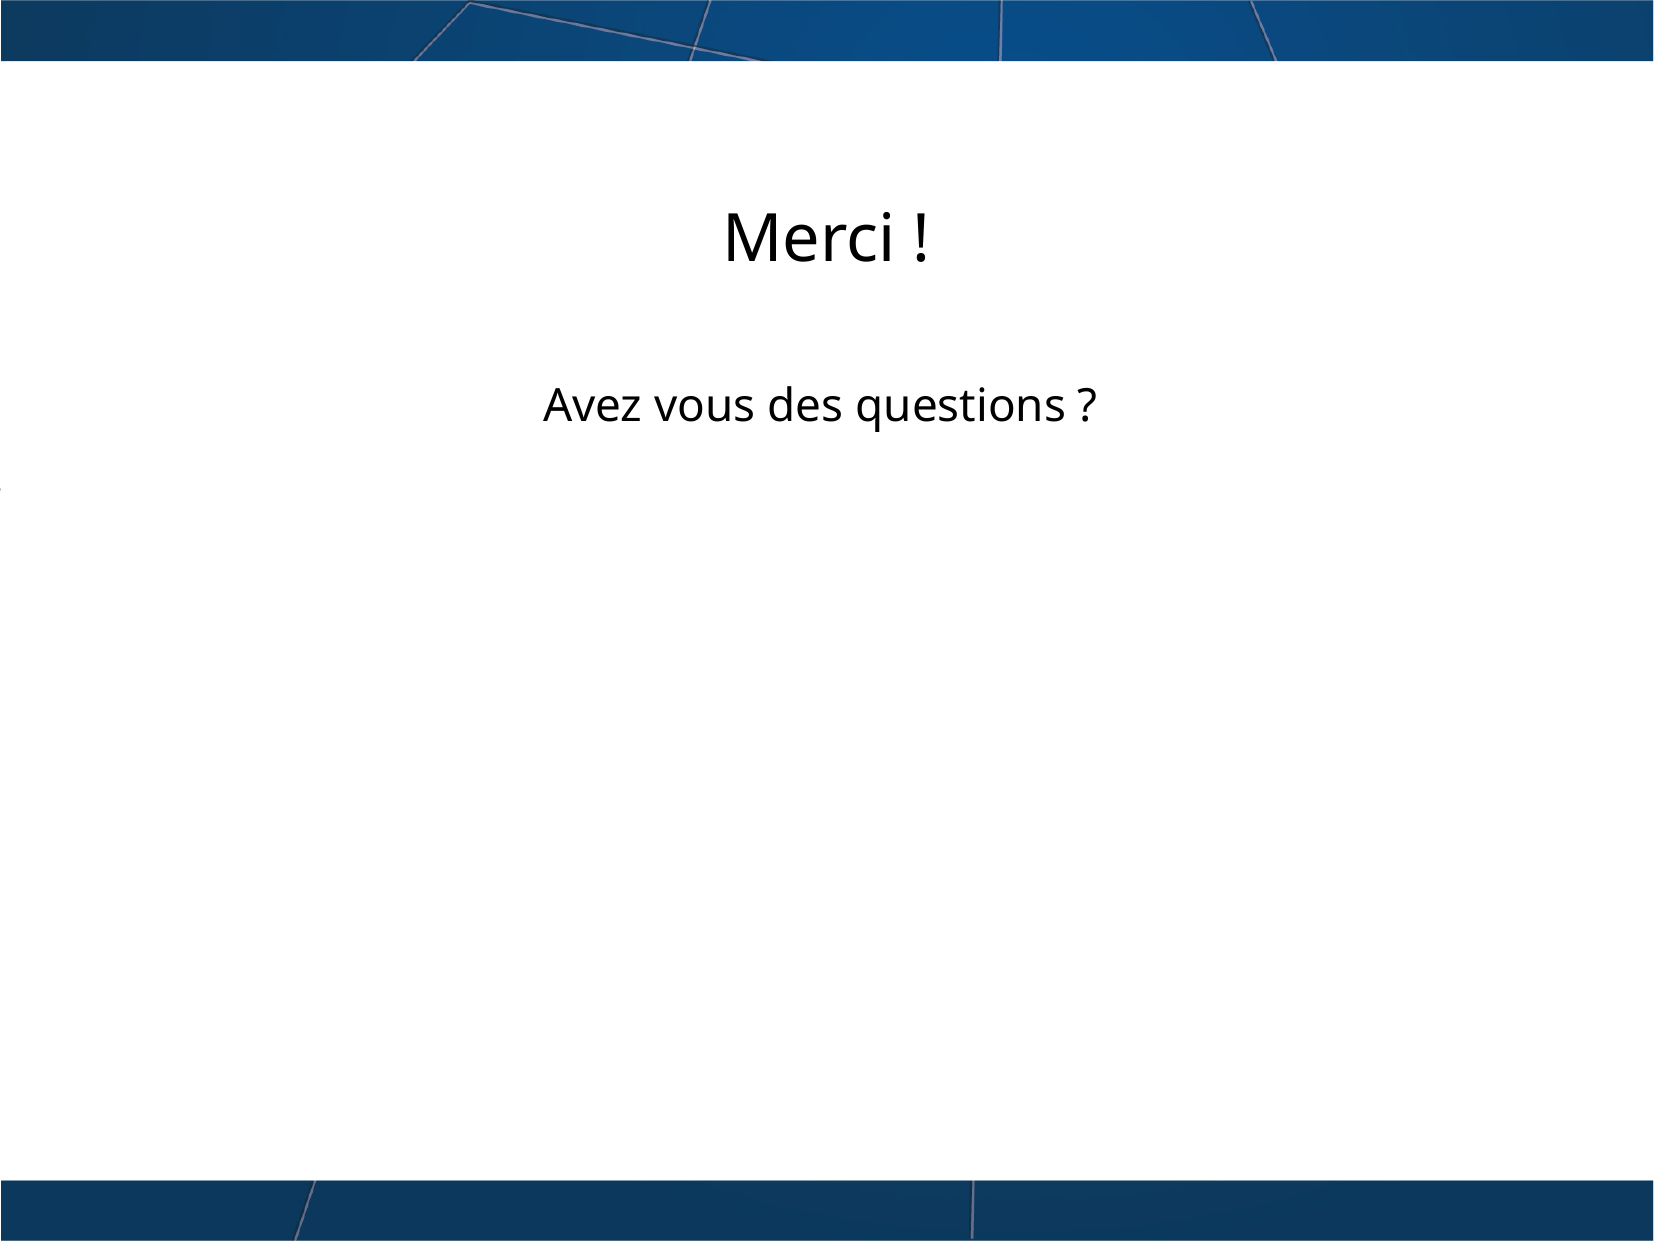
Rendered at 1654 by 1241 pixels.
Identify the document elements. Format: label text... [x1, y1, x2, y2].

title Merci ! [82, 132, 1571, 340]
picture [0, 0, 1654, 1241]
list Avez vous des questions ? [82, 372, 1571, 1093]
